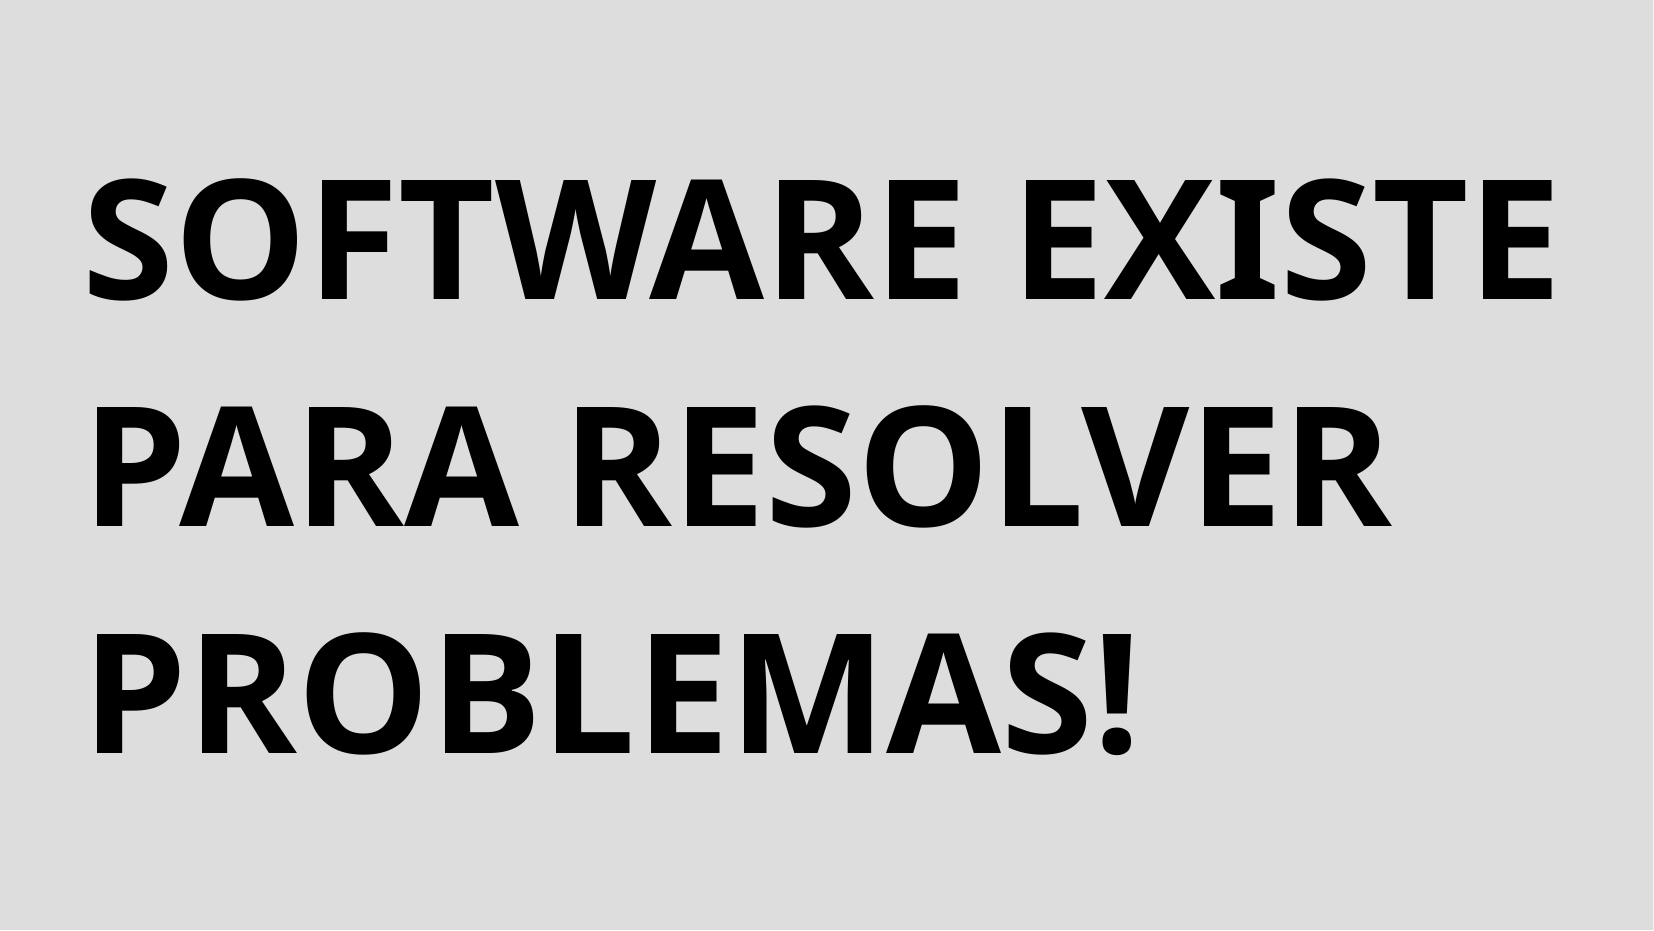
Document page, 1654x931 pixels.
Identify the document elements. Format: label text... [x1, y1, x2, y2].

subtitle SOFTWARE EXISTE PARA RESOLVER PROBLEMAS! [82, 37, 1571, 886]
